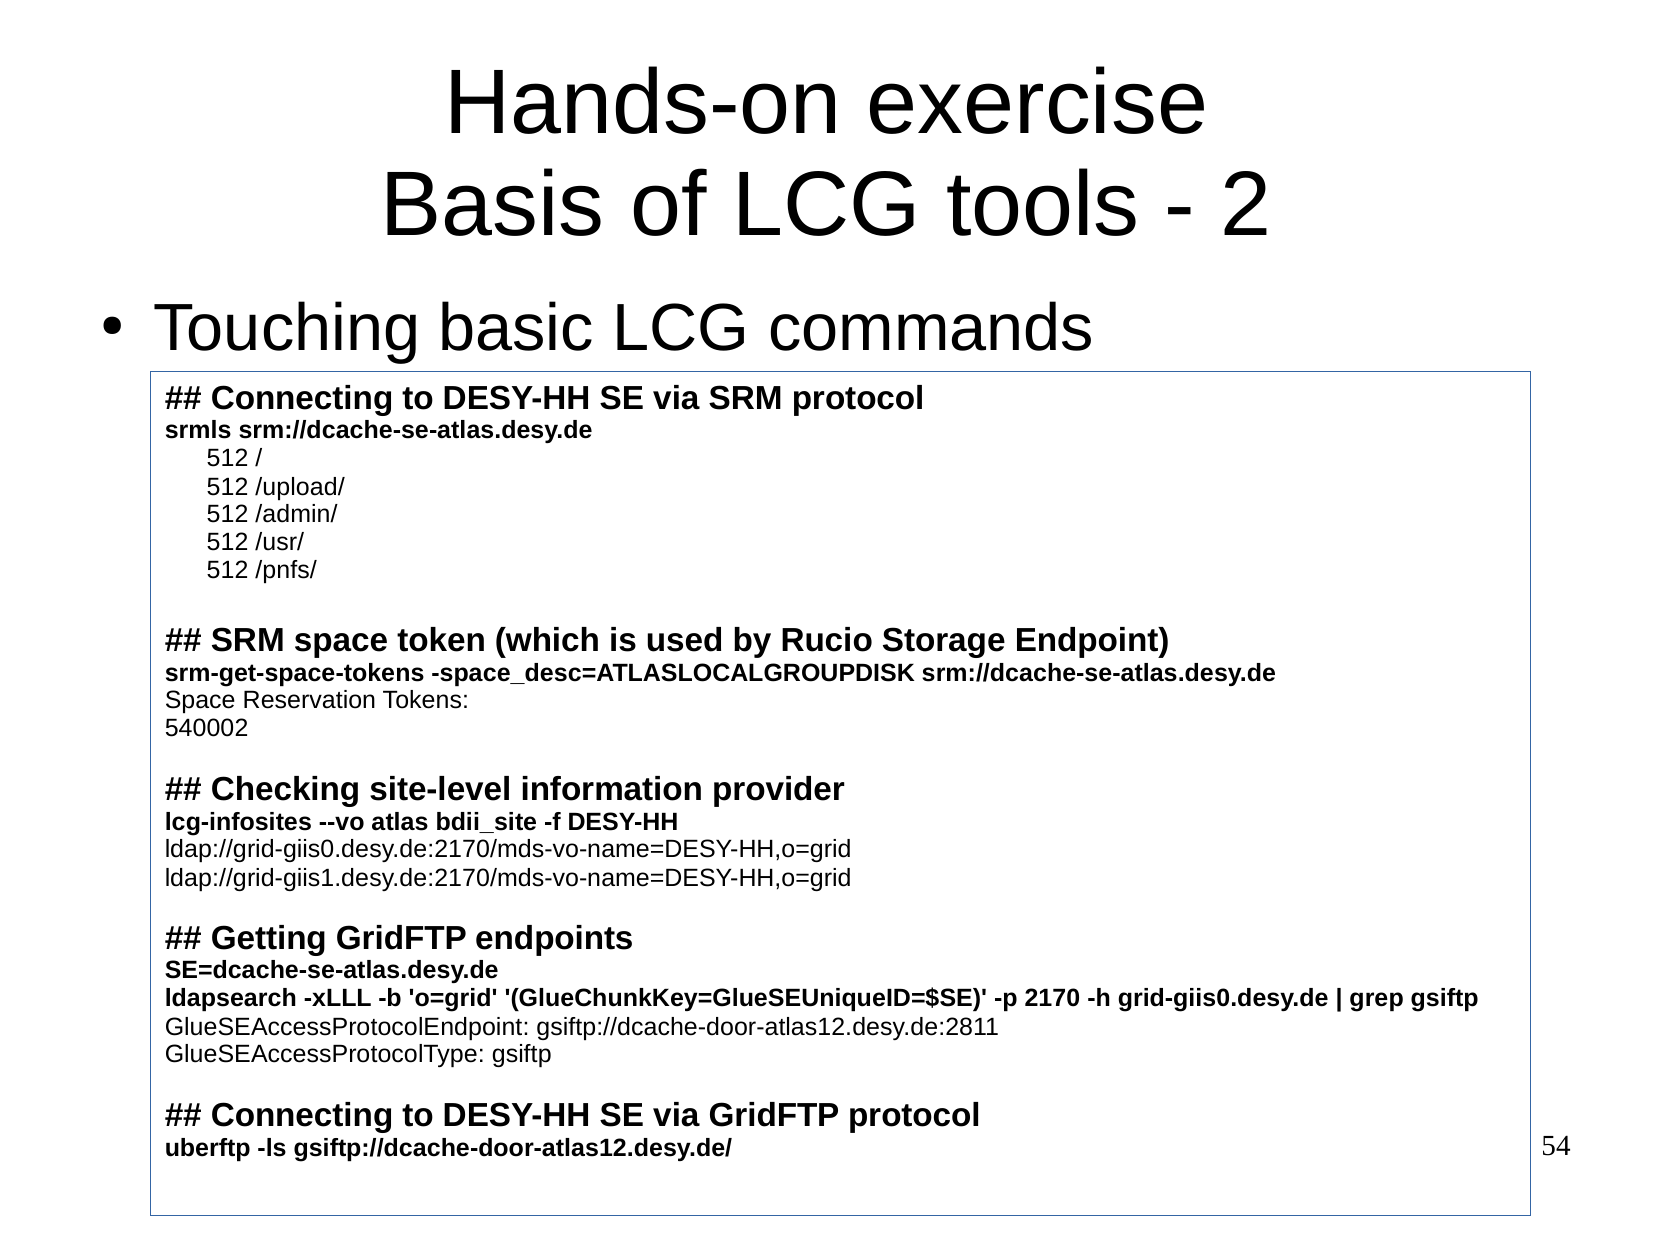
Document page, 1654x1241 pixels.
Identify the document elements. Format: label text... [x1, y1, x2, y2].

title Hands-on exercise Basis of LCG tools - 2 [82, 49, 1571, 257]
list Touching basic LCG commands [82, 290, 1571, 1010]
text_box ## Connecting to DESY-HH SE via SRM protocol srmls srm://dcache-se-atlas.desy.de 512 / 512 /upload/ 512 /admin/ 512 /usr/ 512 /pnfs/ ## SRM space token (which is used by Rucio Storage Endpoint) srm-get-space-tokens -space_desc=ATLASLOCALGROUPDISK srm://dcache-se-atlas.desy.de Space Reservation Tokens: 540002 ## Checking site-level information provider lcg-infosites --vo atlas bdii_site -f DESY-HH ldap://grid-giis0.desy.de:2170/mds-vo-name=DESY-HH,o=grid ldap://grid-giis1.desy.de:2170/mds-vo-name=DESY-HH,o=grid ## Getting GridFTP endpoints SE=dcache-se-atlas.desy.de ldapsearch -xLLL -b 'o=grid' '(GlueChunkKey=GlueSEUniqueID=$SE)' -p 2170 -h grid-giis0.desy.de | grep gsiftp GlueSEAccessProtocolEndpoint: gsiftp://dcache-door-atlas12.desy.de:2811 GlueSEAccessProtocolType: gsiftp ## Connecting to DESY-HH SE via GridFTP protocol uberftp -ls gsiftp://dcache-door-atlas12.desy.de/ [150, 371, 1531, 1216]
